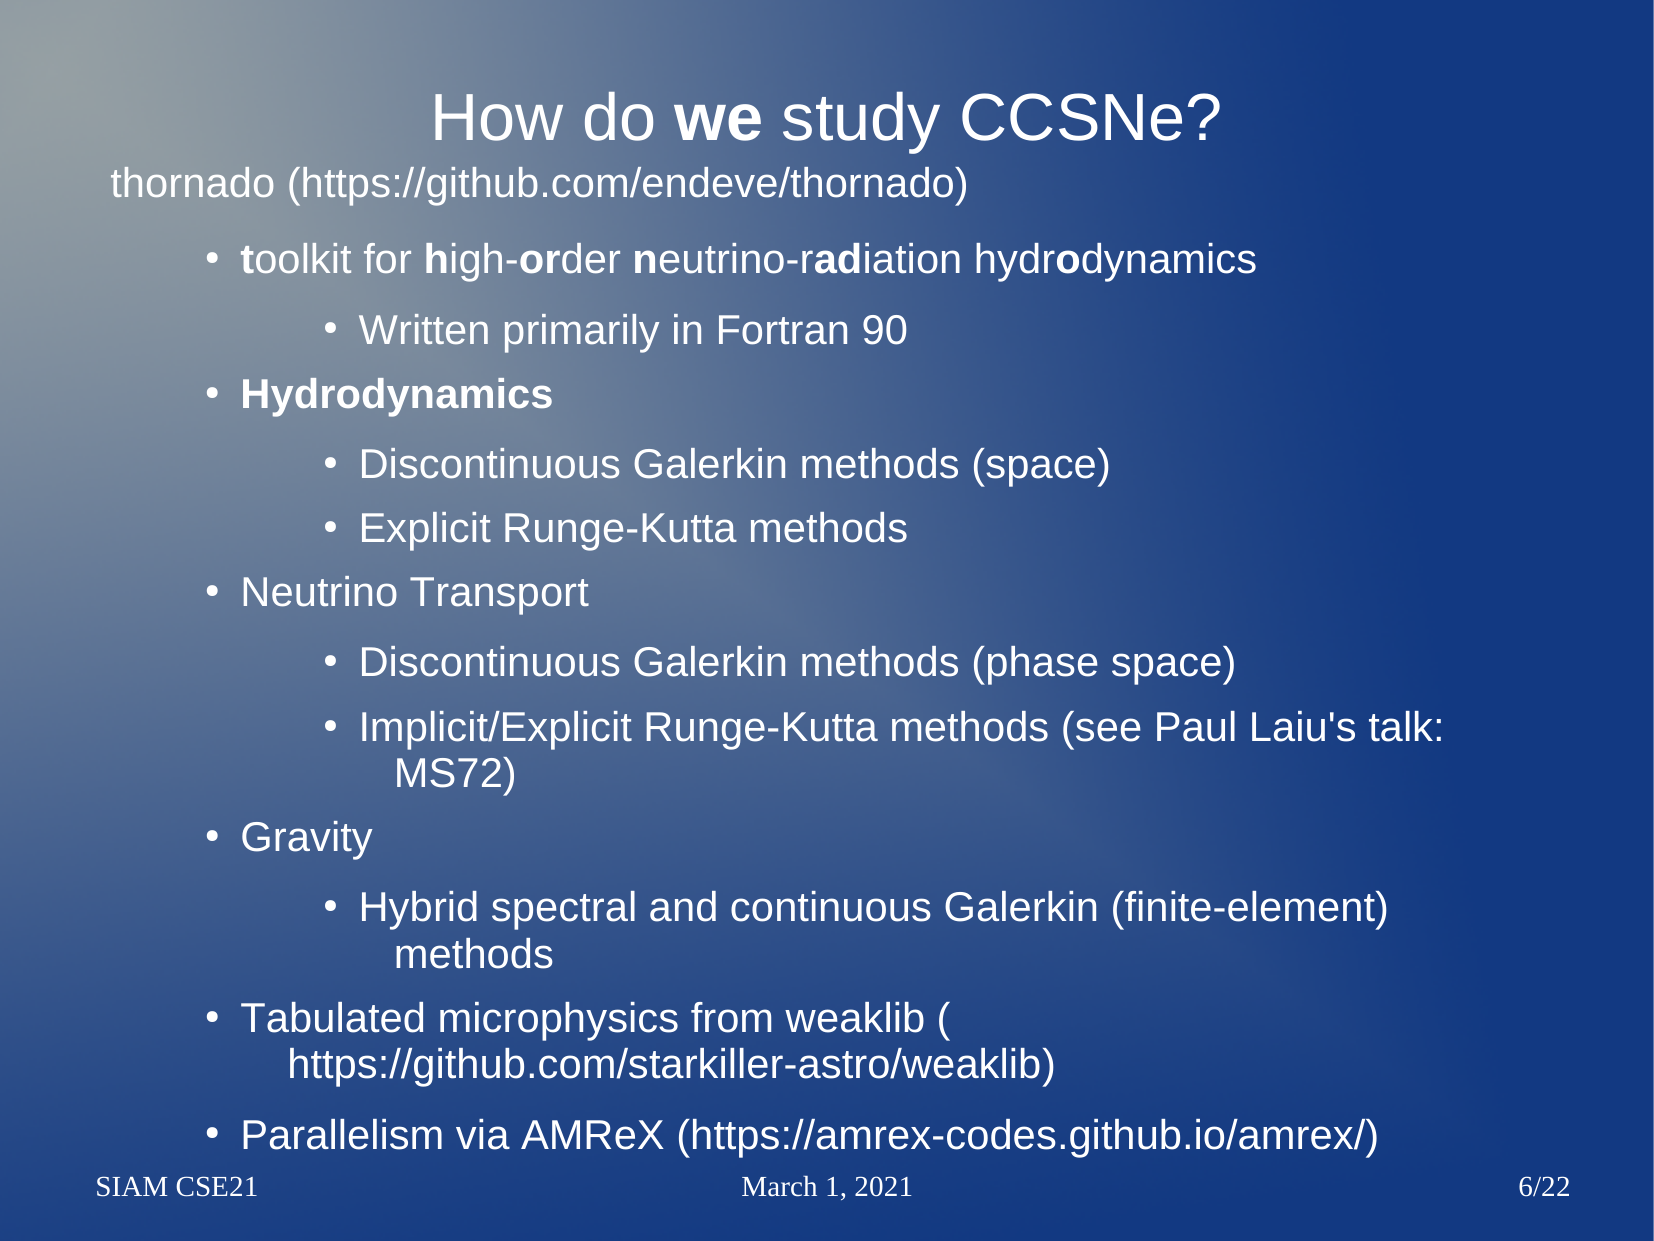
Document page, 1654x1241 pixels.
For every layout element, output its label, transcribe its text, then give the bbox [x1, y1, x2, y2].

picture [0, 0, 1654, 1241]
list thornado (https://github.com/endeve/thornado) toolkit for high-order neutrino-radiation hydrodynamics Written primarily in Fortran 90 Hydrodynamics Discontinuous Galerkin methods (space) Explicit Runge-Kutta methods Neutrino Transport Discontinuous Galerkin methods (phase space) Implicit/Explicit Runge-Kutta methods (see Paul Laiu's talk: MS72) Gravity Hybrid spectral and continuous Galerkin (finite-element) methods Tabulated microphysics from weaklib (https://github.com/starkiller-astro/weaklib) Parallelism via AMReX (https://amrex-codes.github.io/amrex/) [75, 160, 1501, 1158]
title How do we study CCSNe? [82, 13, 1571, 222]
